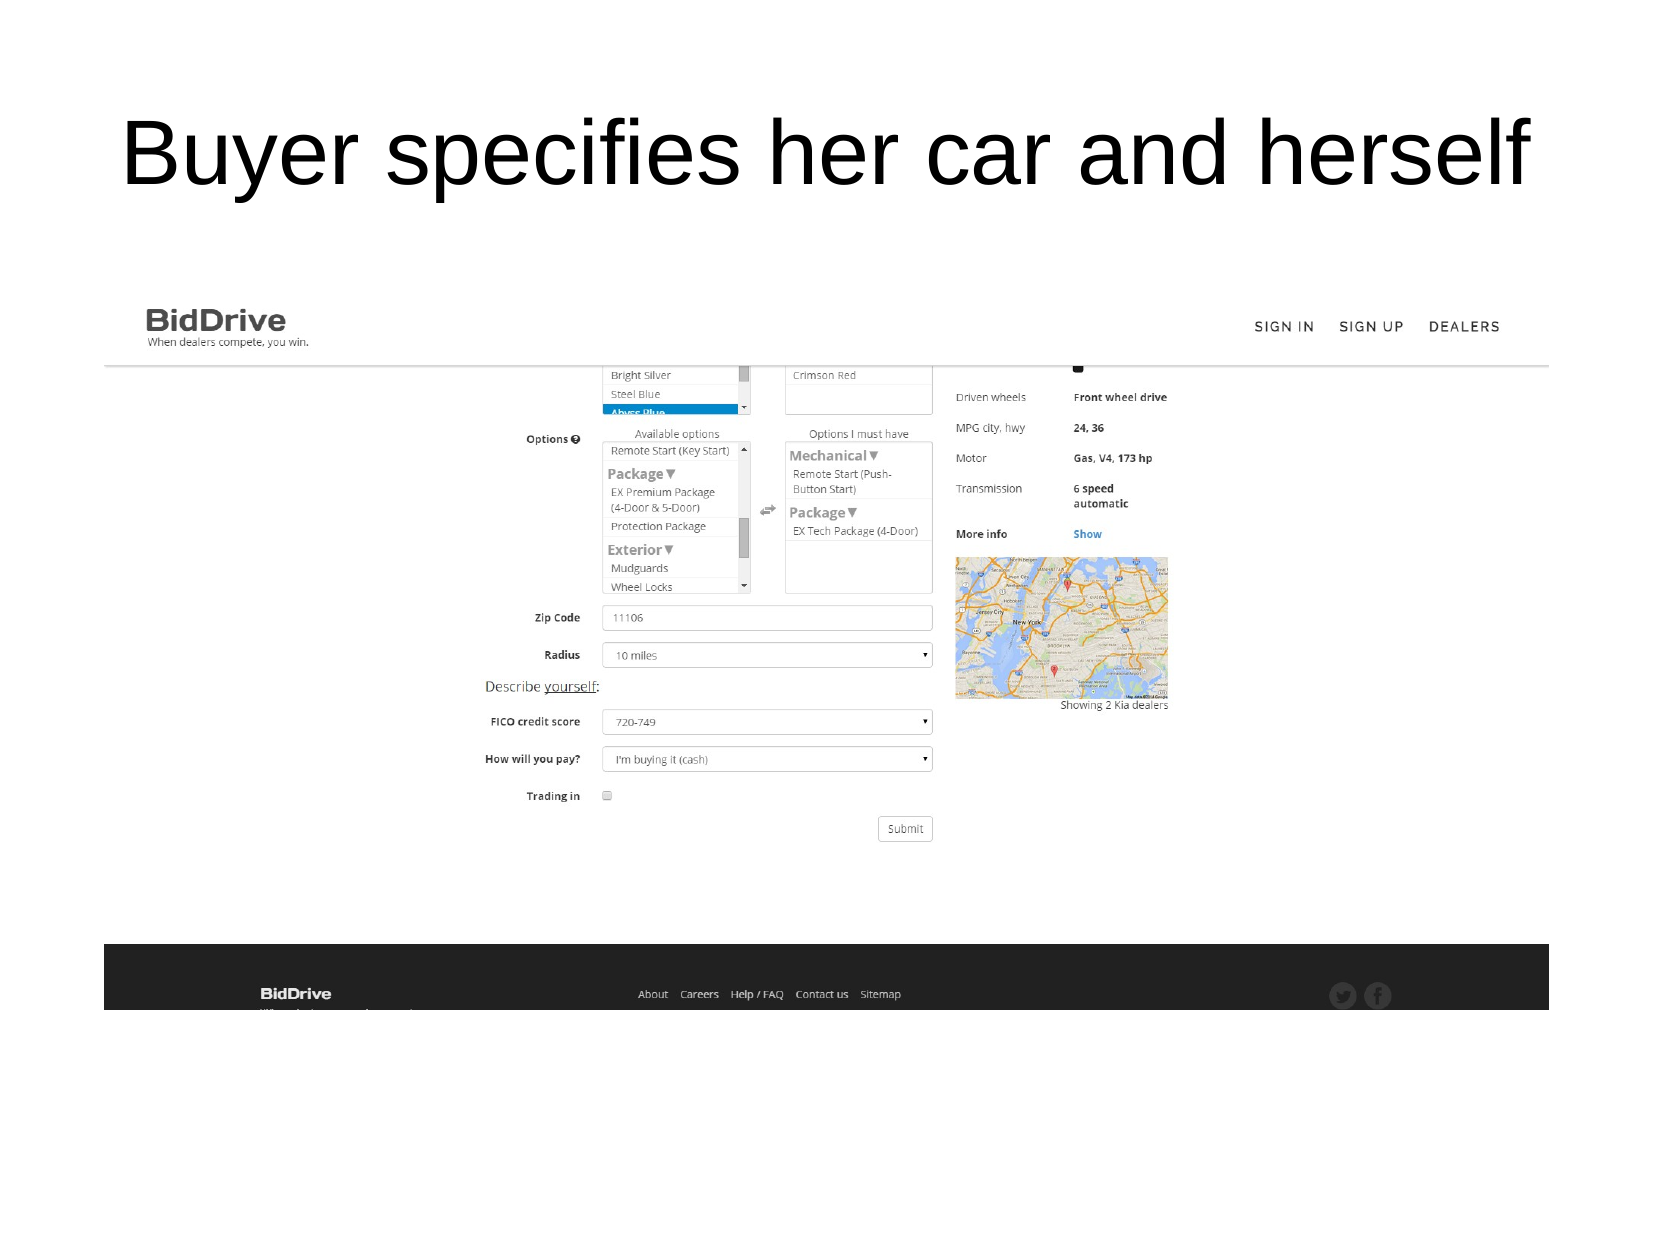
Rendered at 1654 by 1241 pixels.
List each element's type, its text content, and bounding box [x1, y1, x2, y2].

picture [104, 290, 1549, 1010]
title Buyer specifies her car and herself [82, 49, 1571, 257]
